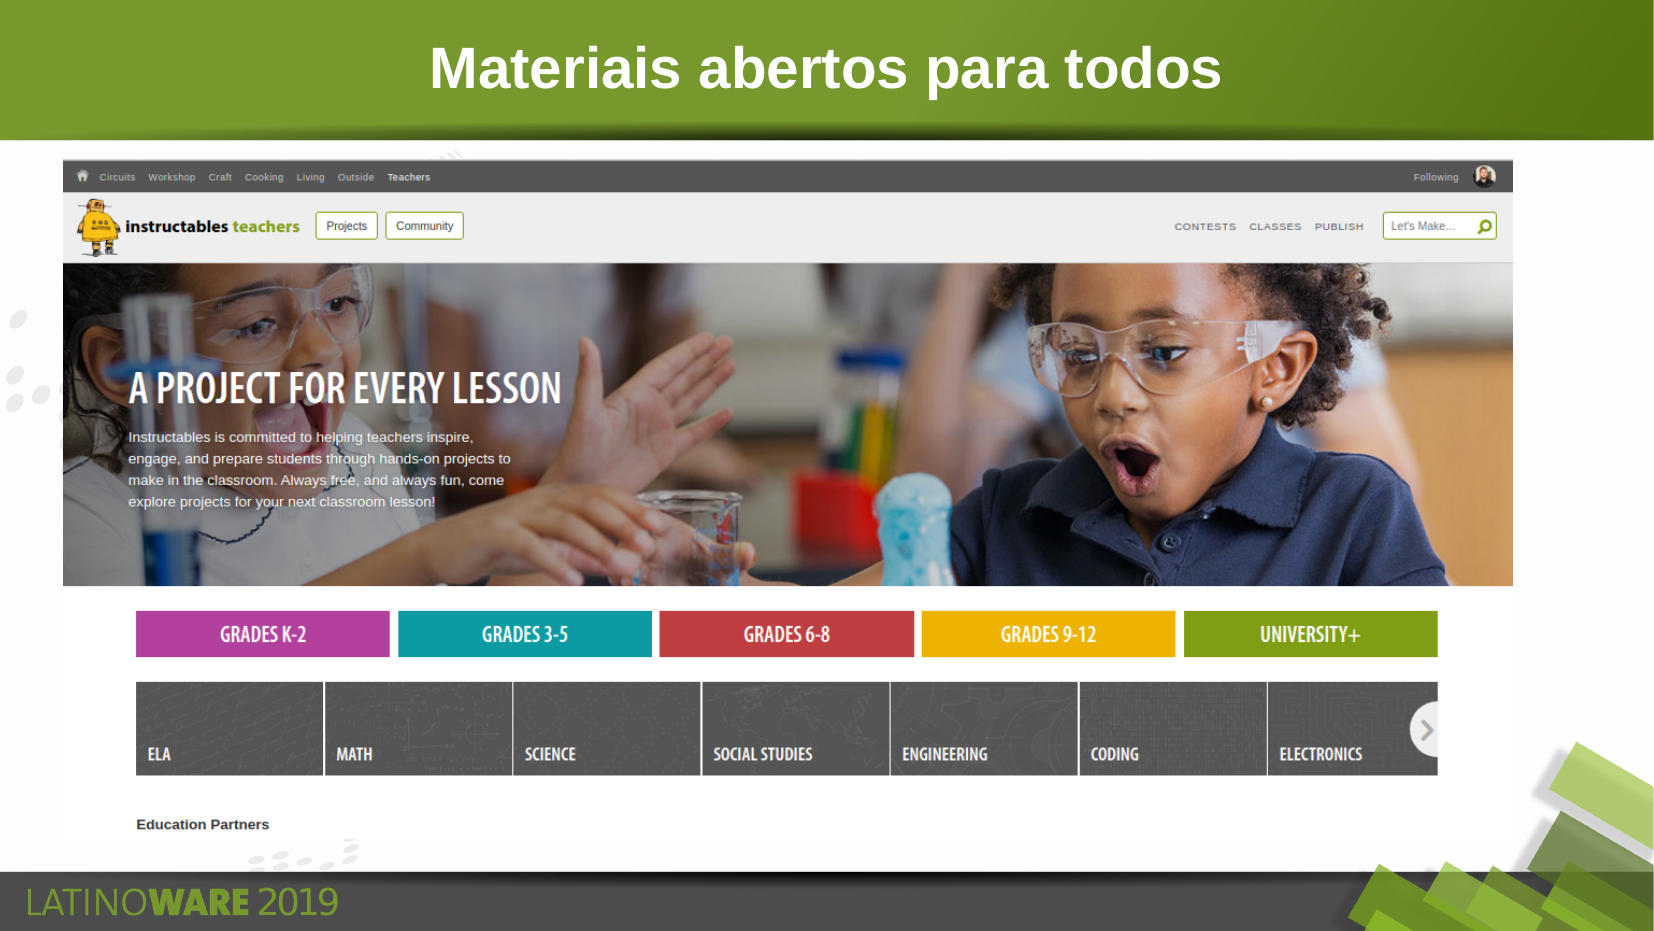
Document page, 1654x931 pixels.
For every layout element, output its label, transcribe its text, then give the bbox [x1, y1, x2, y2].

text_box Materiais abertos para todos [135, 8, 1518, 129]
picture [0, 0, 1654, 931]
